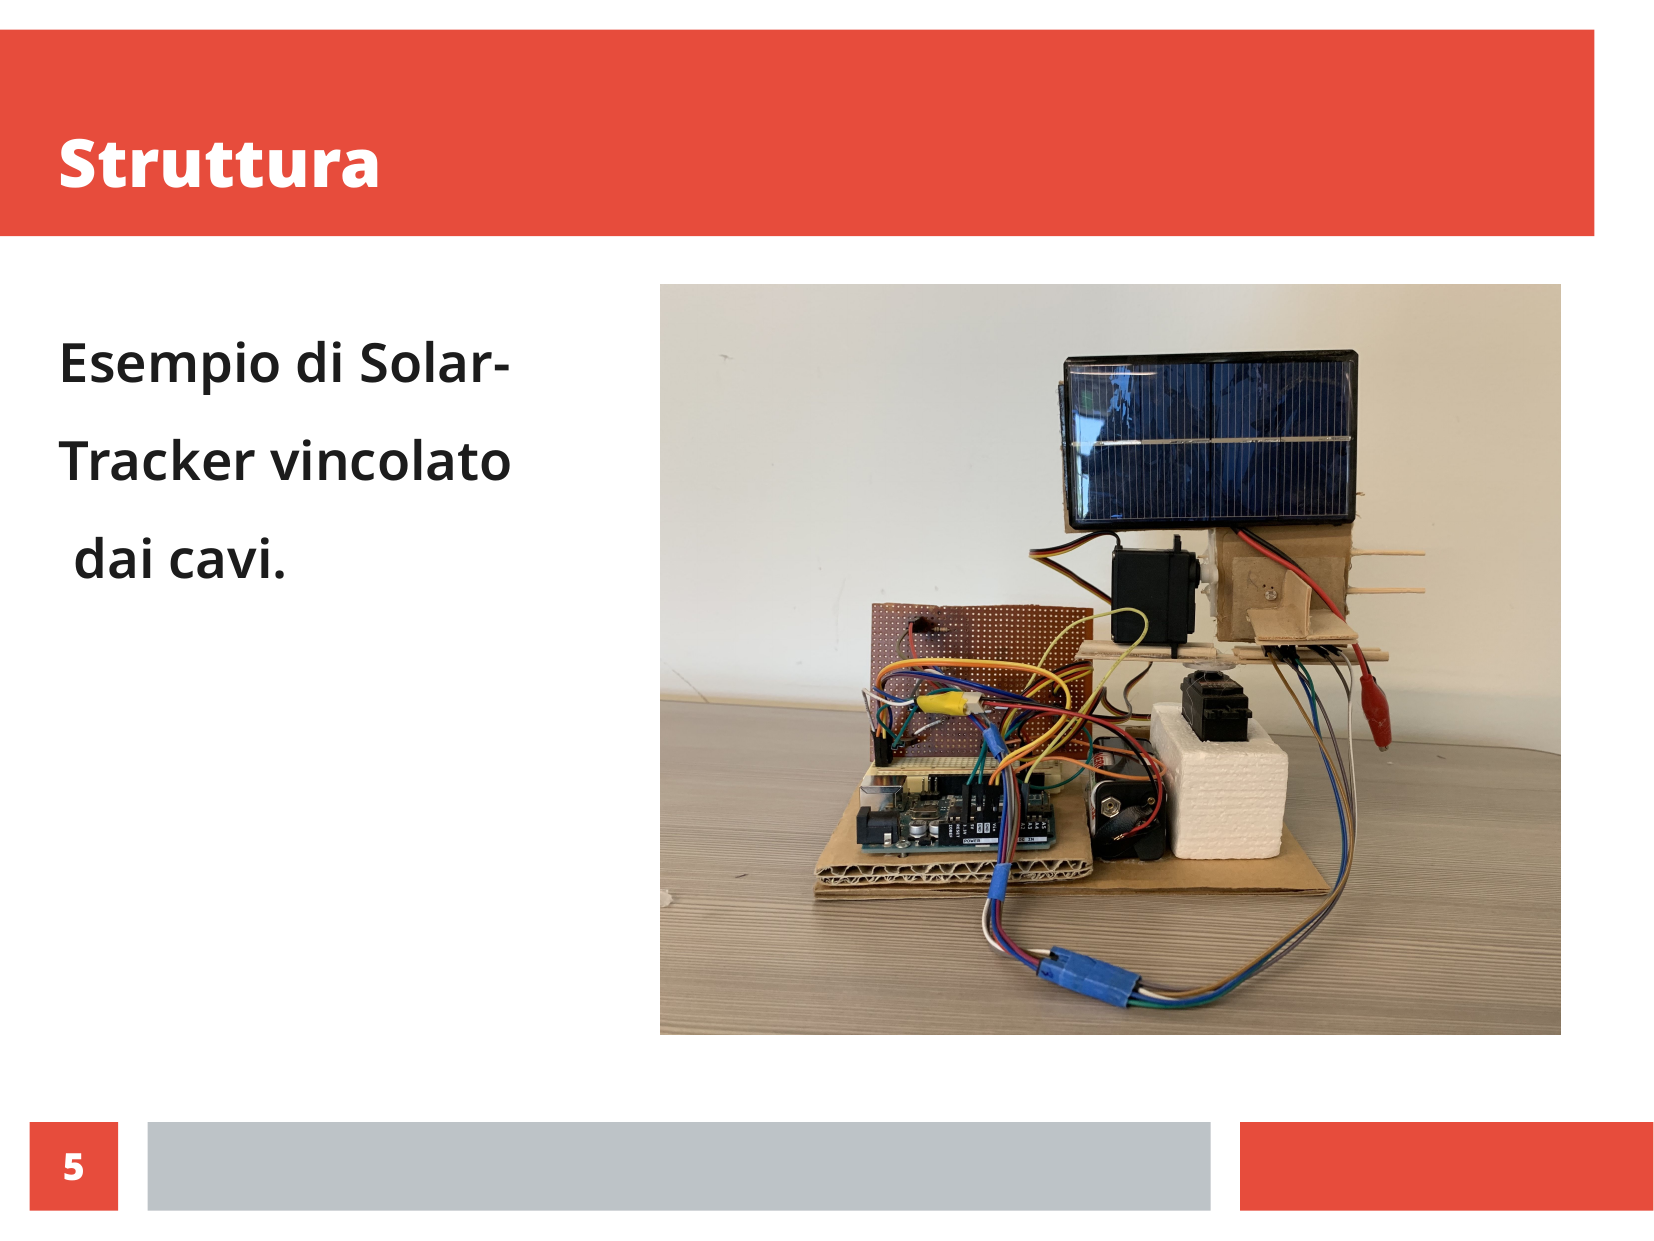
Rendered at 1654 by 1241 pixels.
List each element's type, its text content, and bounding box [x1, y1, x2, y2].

list Esempio di Solar- Tracker vincolato dai cavi. [59, 324, 1565, 1093]
picture [660, 284, 1561, 1036]
title Struttura [59, 59, 1595, 207]
